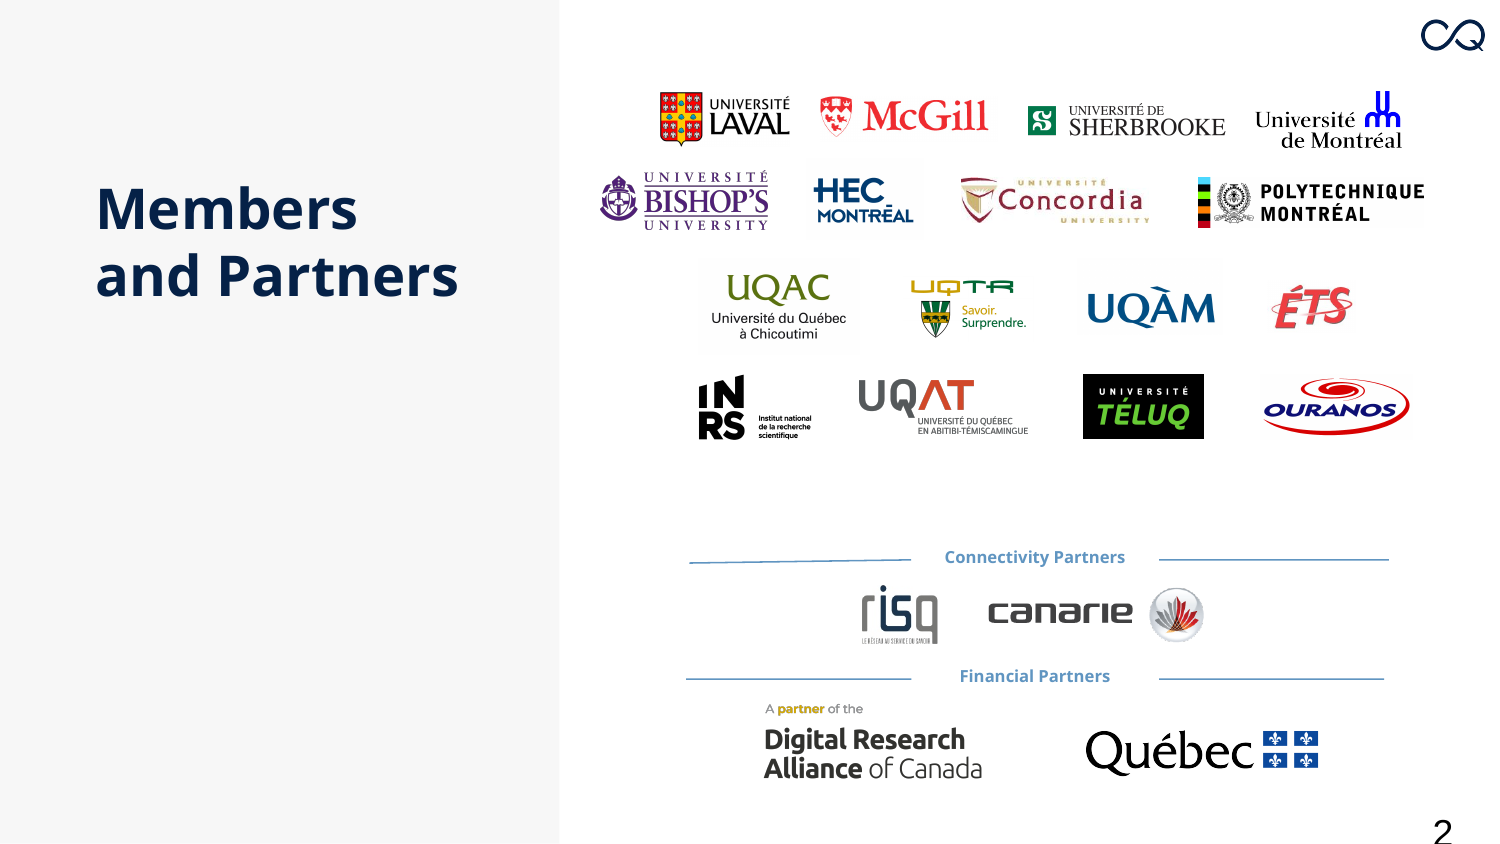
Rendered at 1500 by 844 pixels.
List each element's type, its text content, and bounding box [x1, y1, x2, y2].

picture [1267, 280, 1356, 333]
text_box Connectivity Partners [911, 543, 1159, 577]
picture [1077, 258, 1223, 335]
picture [1083, 374, 1204, 439]
text_box Financial Partners [911, 662, 1159, 696]
title Members and Partners [79, 157, 489, 379]
picture [600, 170, 768, 230]
picture [804, 158, 925, 242]
picture [961, 177, 1149, 223]
picture [1198, 177, 1424, 229]
picture [660, 92, 790, 147]
picture [1085, 729, 1320, 777]
picture [743, 698, 1002, 783]
picture [1260, 374, 1413, 440]
picture [695, 370, 816, 444]
picture [861, 585, 938, 644]
picture [1255, 91, 1402, 148]
picture [820, 96, 998, 142]
picture [1028, 103, 1226, 136]
picture [859, 379, 1028, 434]
picture [987, 578, 1210, 651]
picture [903, 276, 1034, 342]
picture [698, 258, 860, 355]
picture [1421, 19, 1485, 51]
